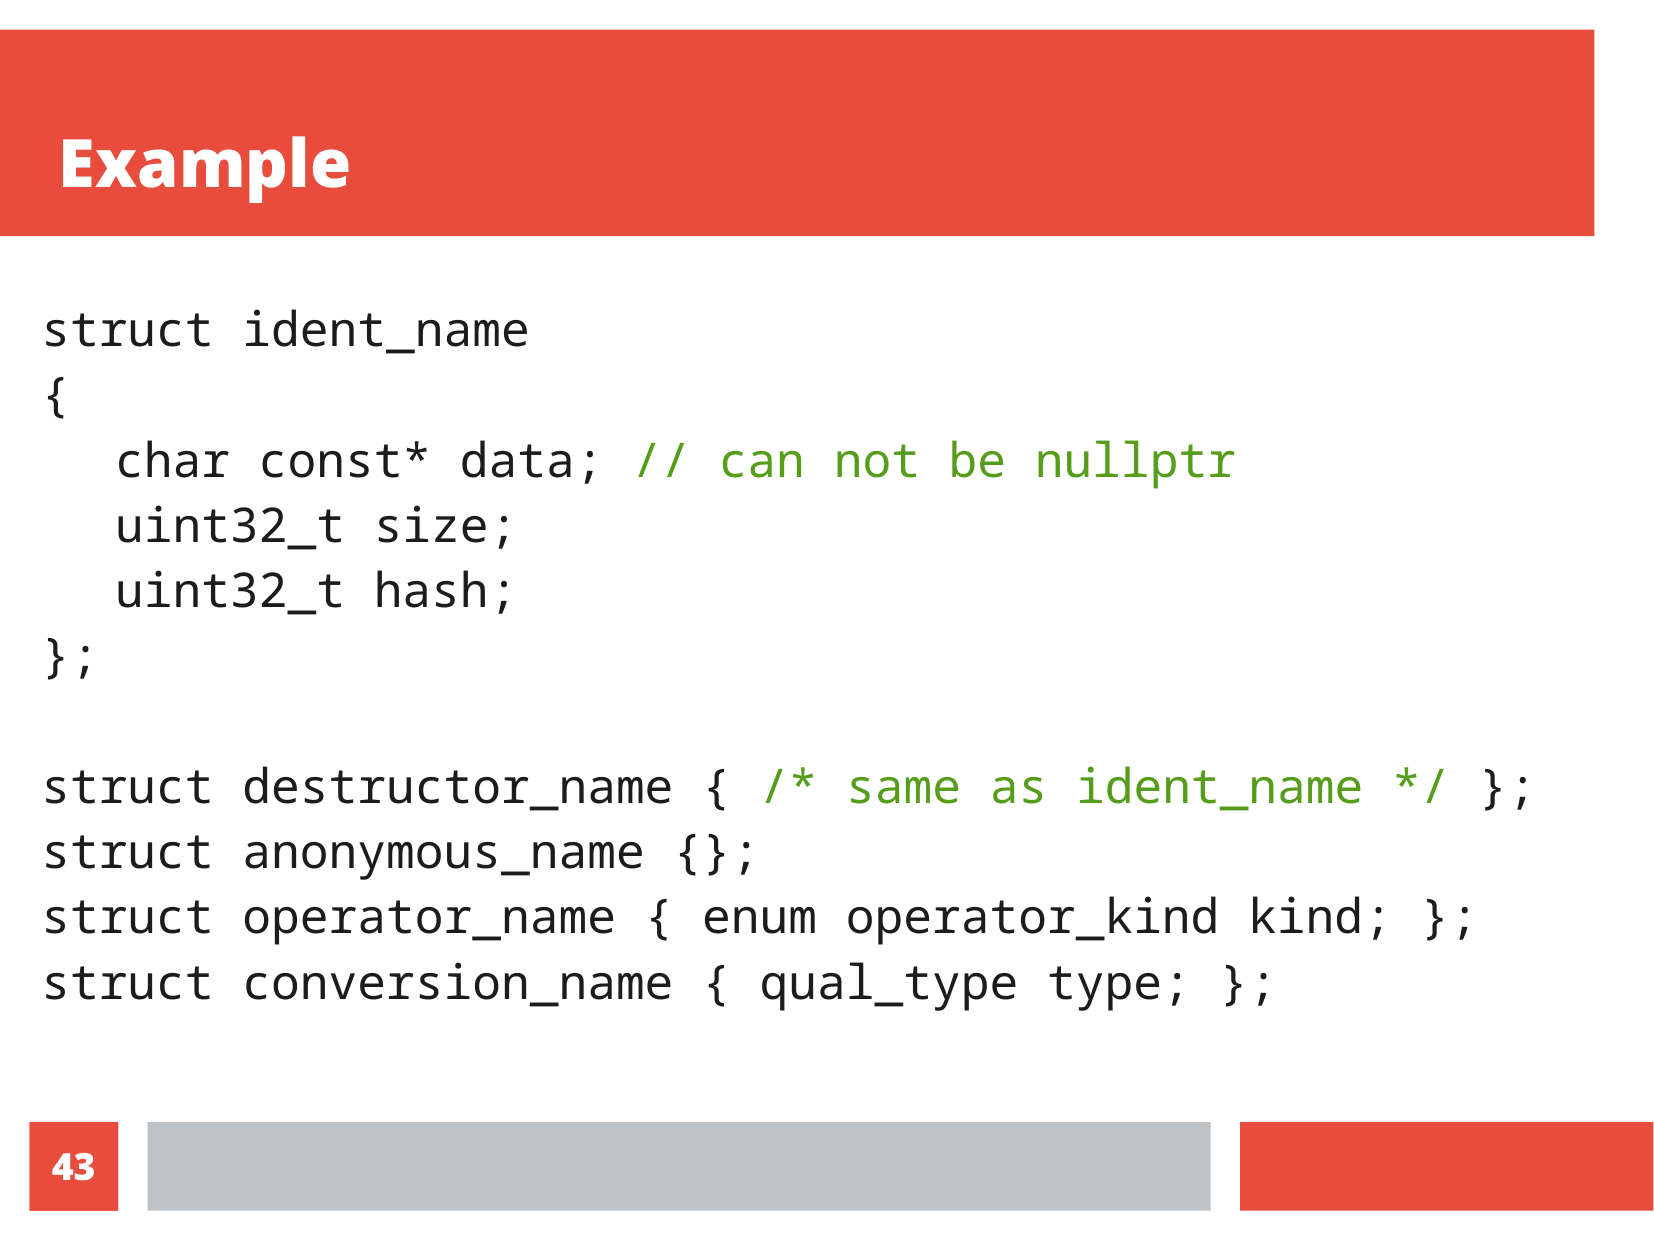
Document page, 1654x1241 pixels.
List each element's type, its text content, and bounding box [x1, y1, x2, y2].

title Example [59, 59, 1595, 207]
text_box struct ident_name { char const* data; // can not be nullptr uint32_t size; uint32_t hash; }; struct destructor_name { /* same as ident_name */ }; struct anonymous_name {}; struct operator_name { enum operator_kind kind; }; struct conversion_name { qual_type type; }; [41, 295, 1601, 602]
